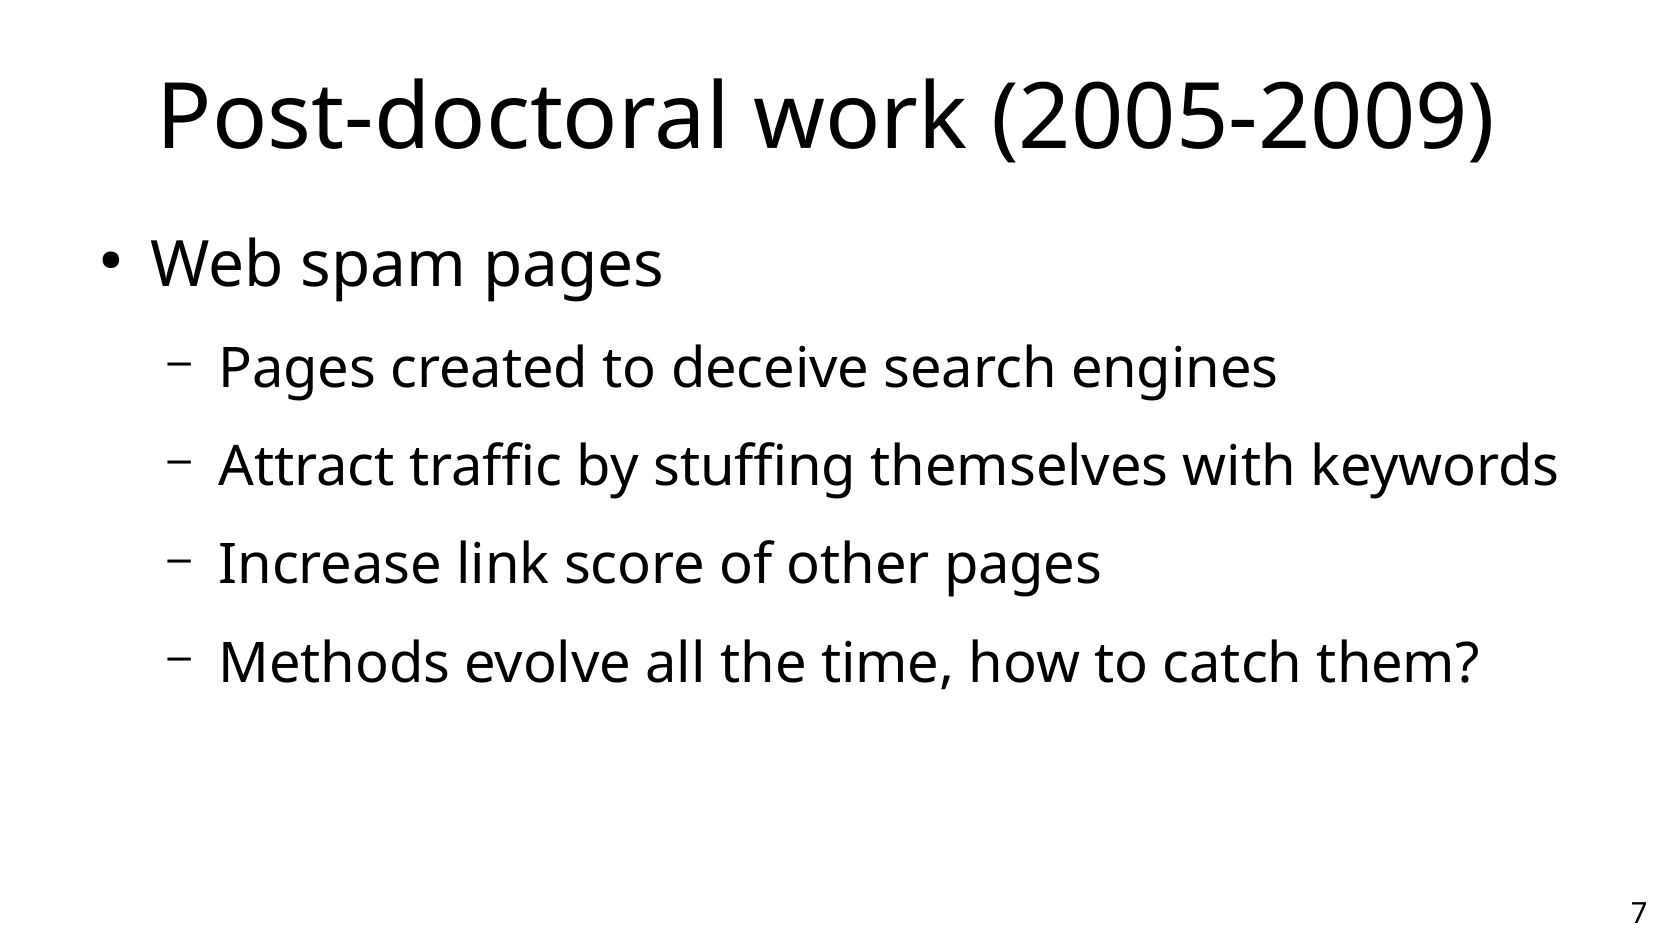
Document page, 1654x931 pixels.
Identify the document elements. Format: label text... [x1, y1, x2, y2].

list Web spam pages Pages created to deceive search engines Attract traffic by stuffing themselves with keywords Increase link score of other pages Methods evolve all the time, how to catch them? [82, 217, 1571, 758]
title Post-doctoral work (2005-2009) [82, 1, 1571, 217]
